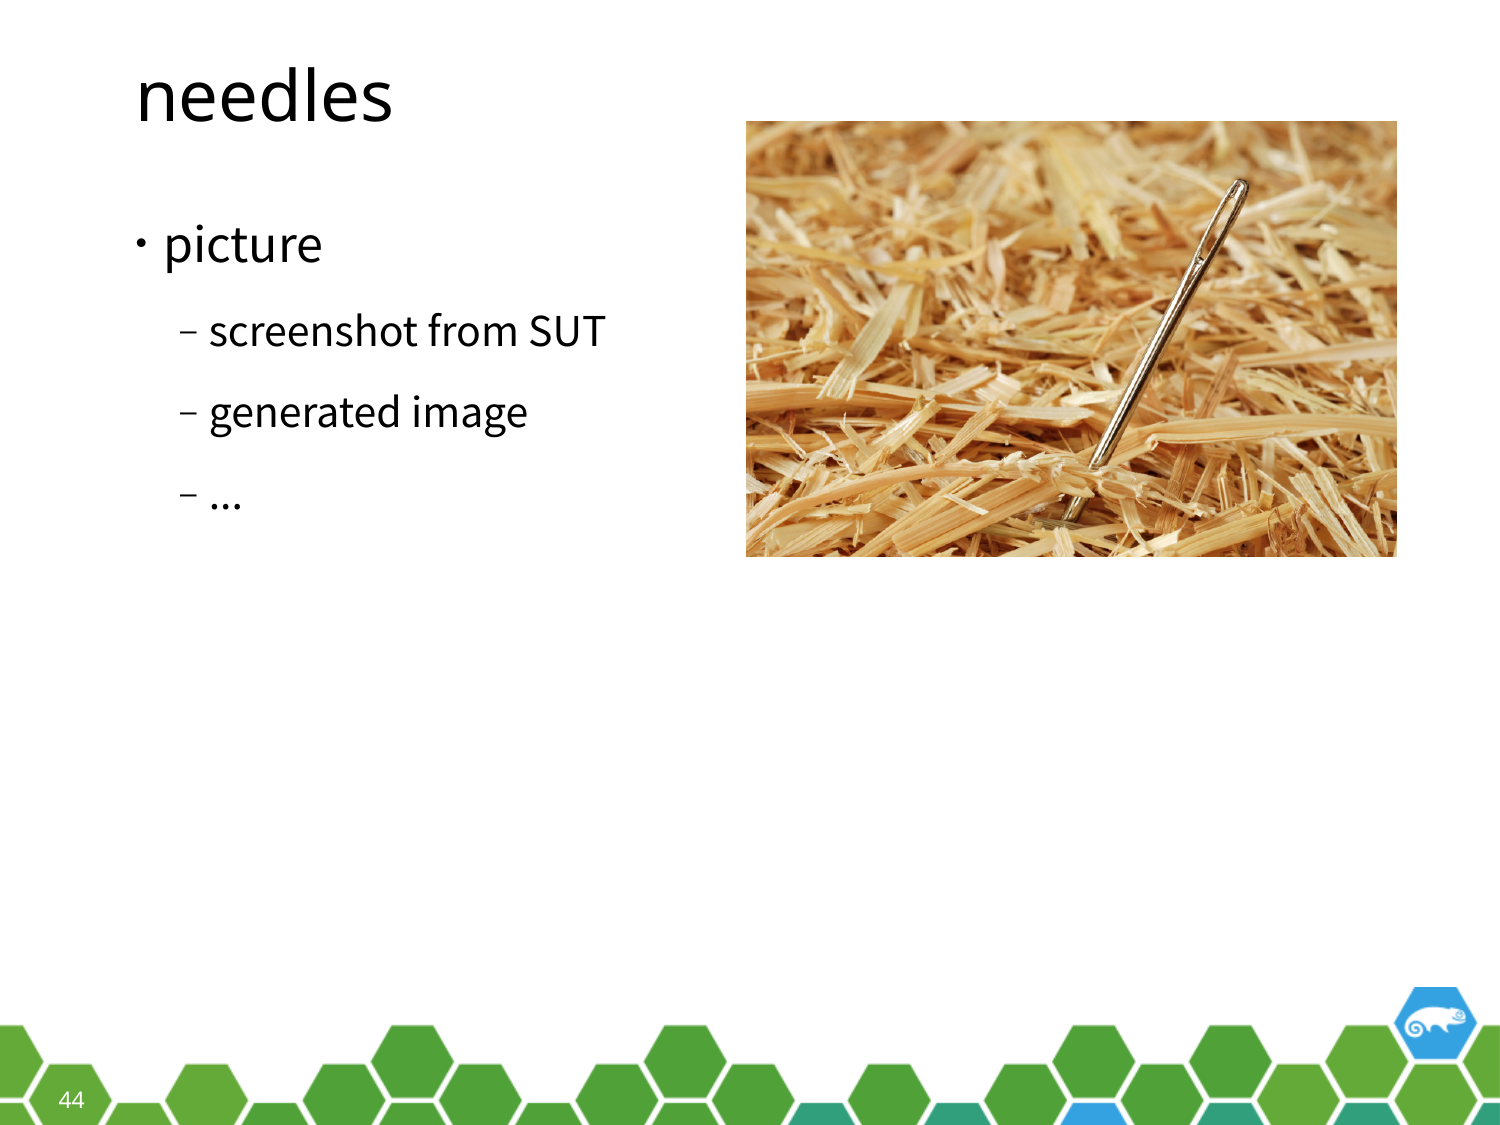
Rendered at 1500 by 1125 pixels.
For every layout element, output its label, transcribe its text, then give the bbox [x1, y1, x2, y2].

picture [746, 121, 1397, 557]
picture [0, 987, 1500, 1125]
title needles [135, 12, 1372, 175]
list picture screenshot from SUT generated image ... [135, 208, 1372, 862]
